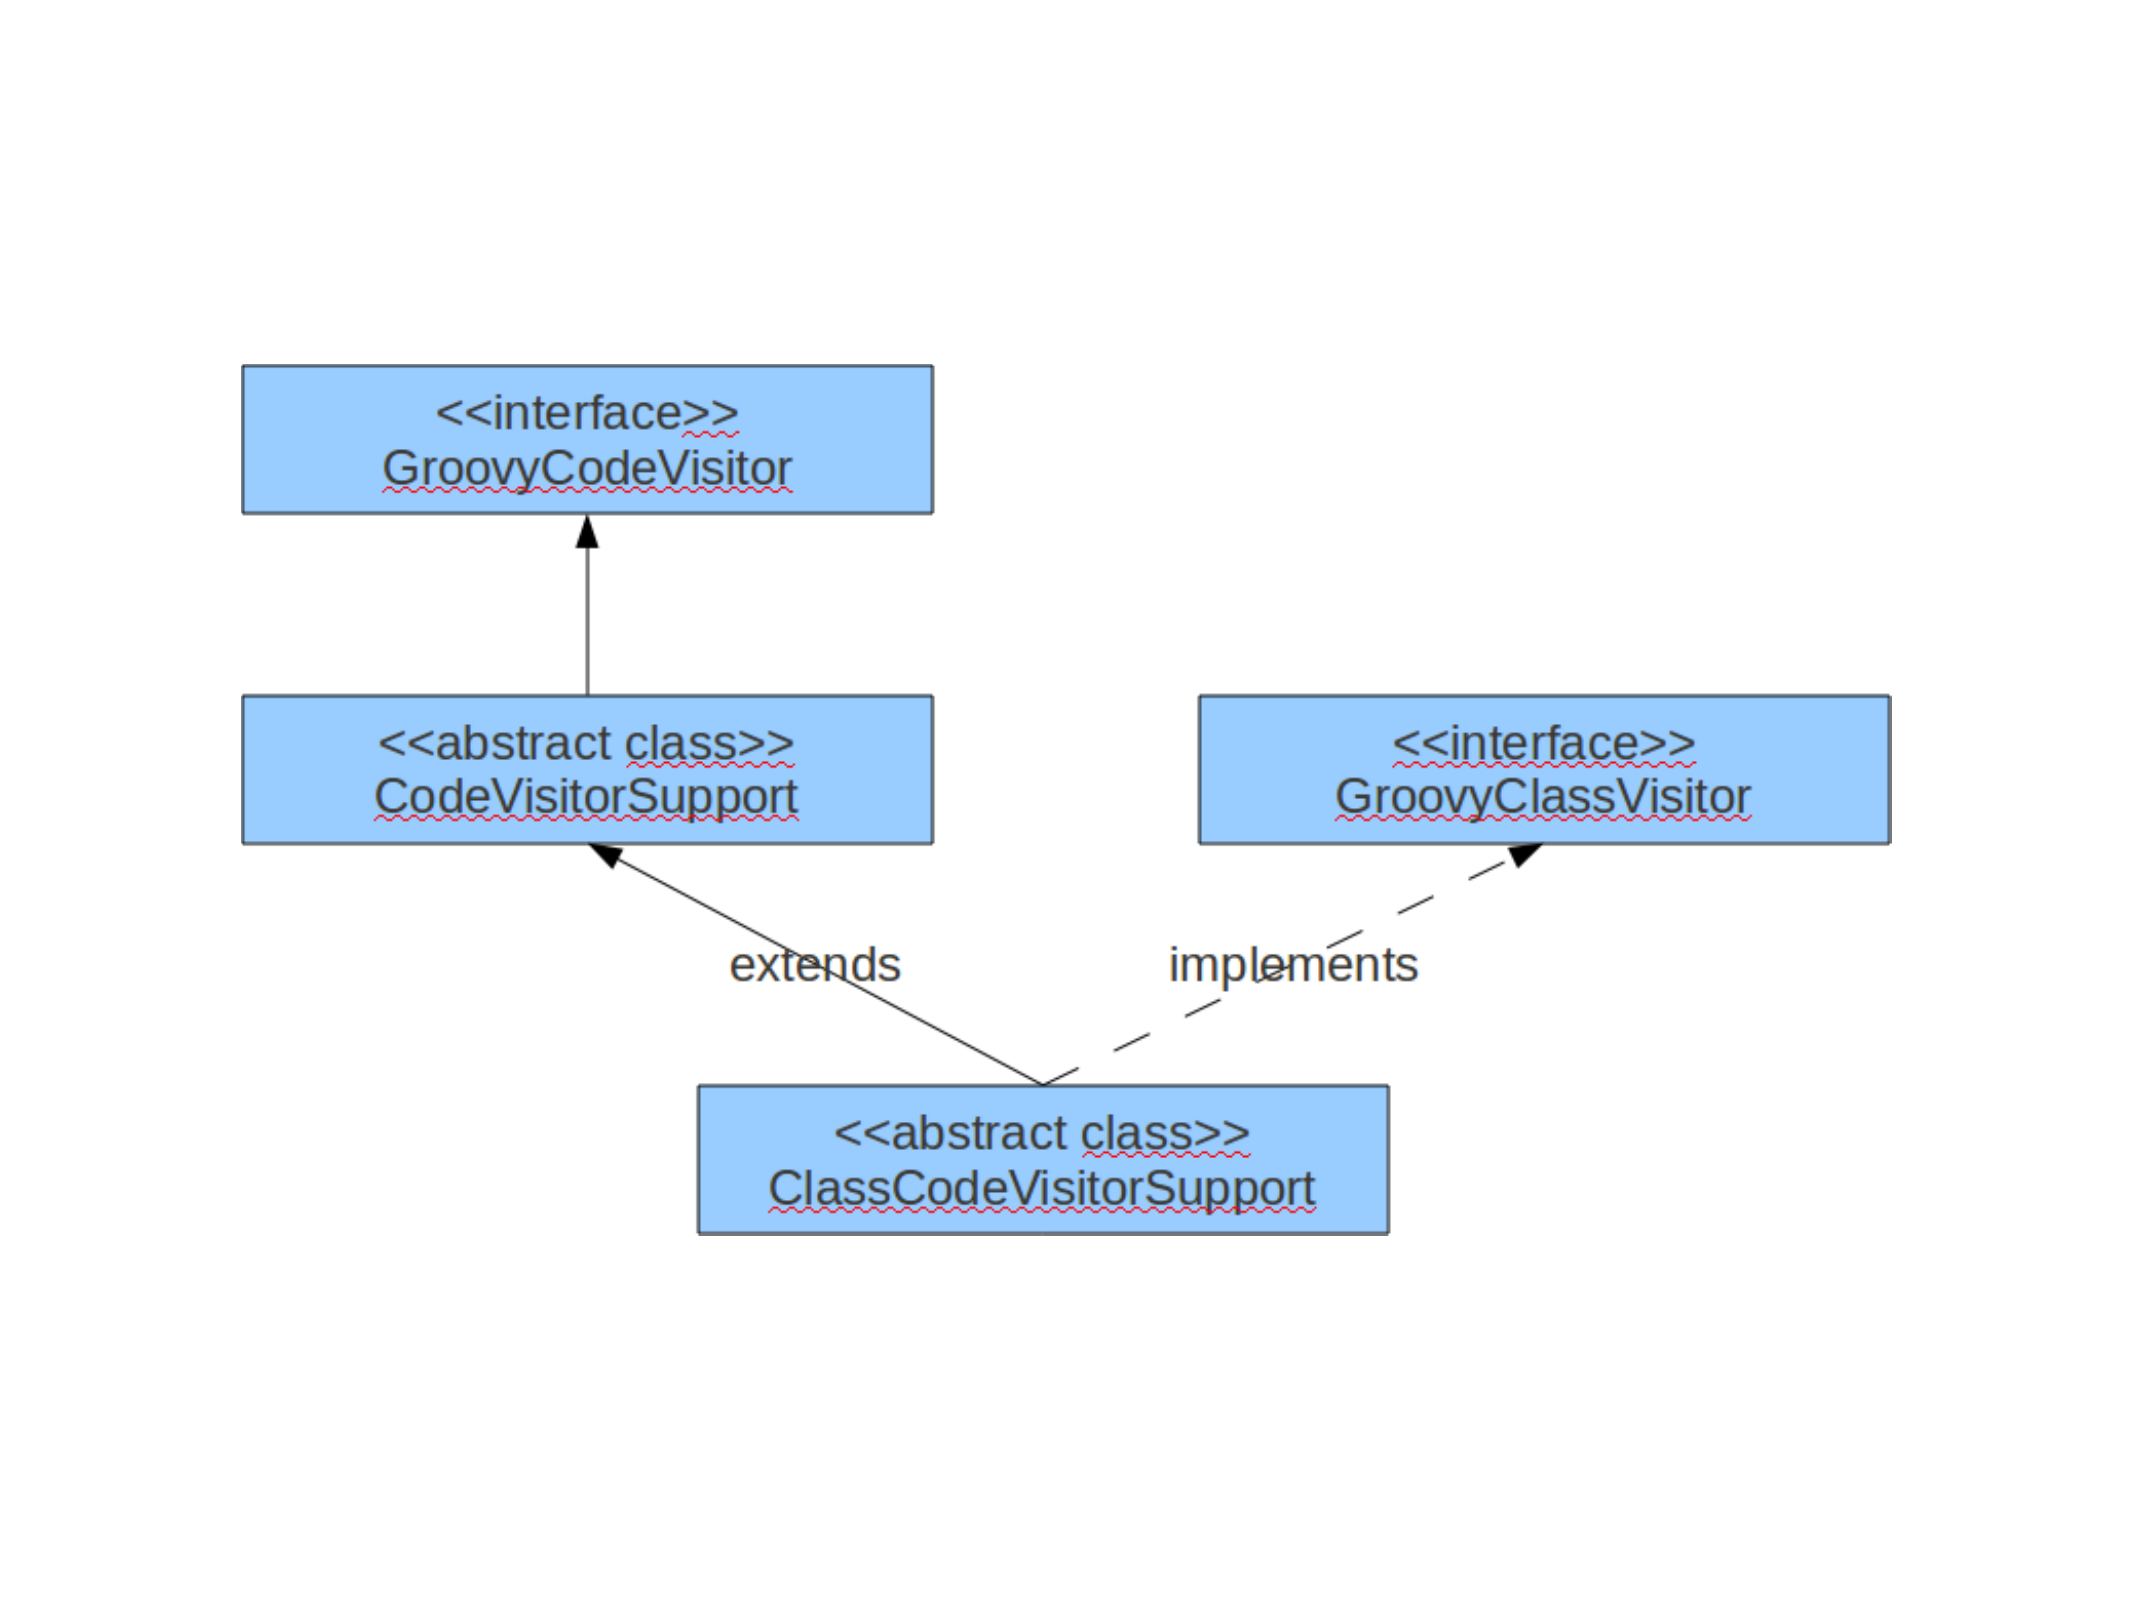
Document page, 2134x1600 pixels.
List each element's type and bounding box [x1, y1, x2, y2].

picture [241, 364, 1892, 1236]
